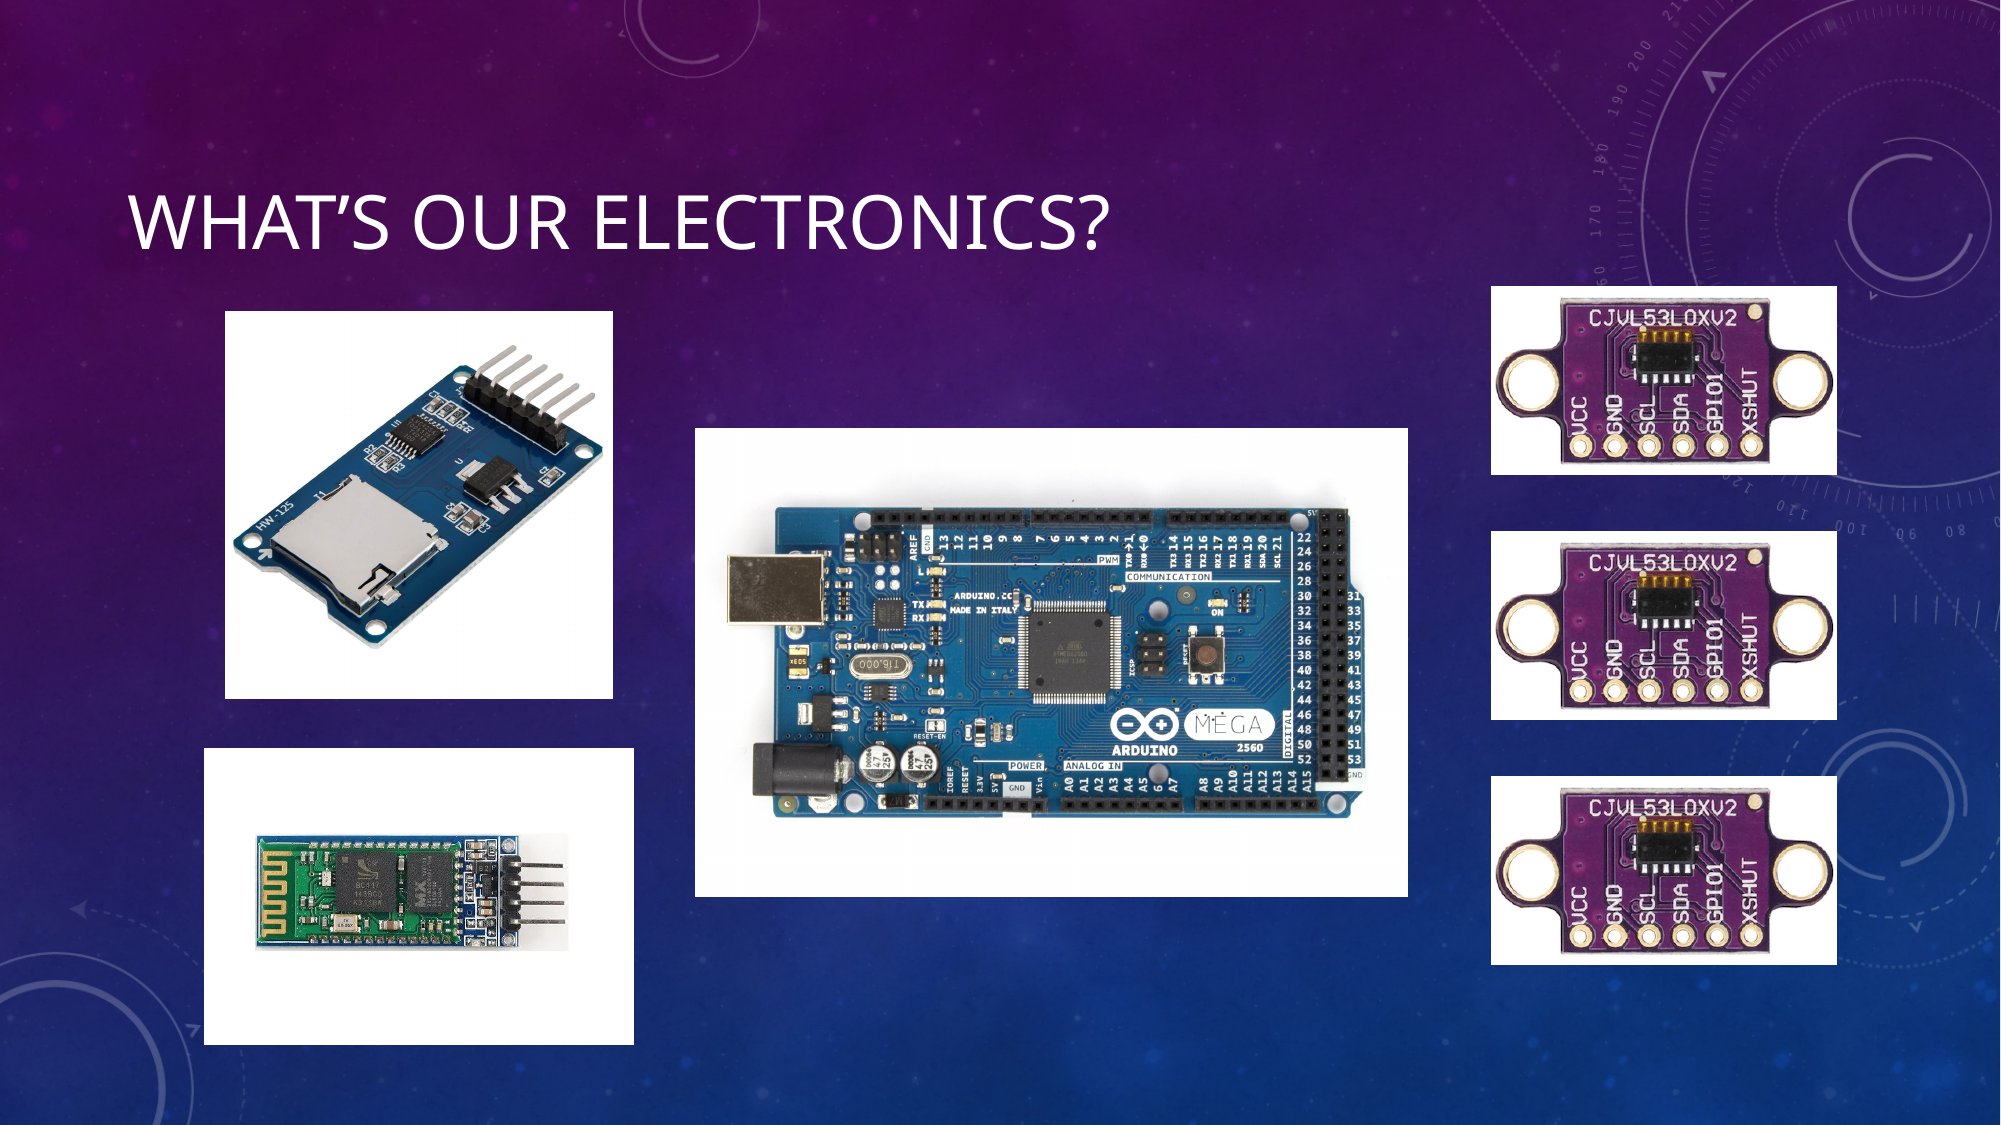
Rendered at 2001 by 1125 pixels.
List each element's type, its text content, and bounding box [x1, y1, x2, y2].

picture [1491, 776, 1837, 965]
picture [695, 428, 1408, 897]
picture [204, 748, 634, 1045]
picture [225, 311, 613, 699]
title What’s our electronics? [112, 99, 1775, 339]
picture [1491, 286, 1837, 475]
picture [1491, 531, 1837, 720]
